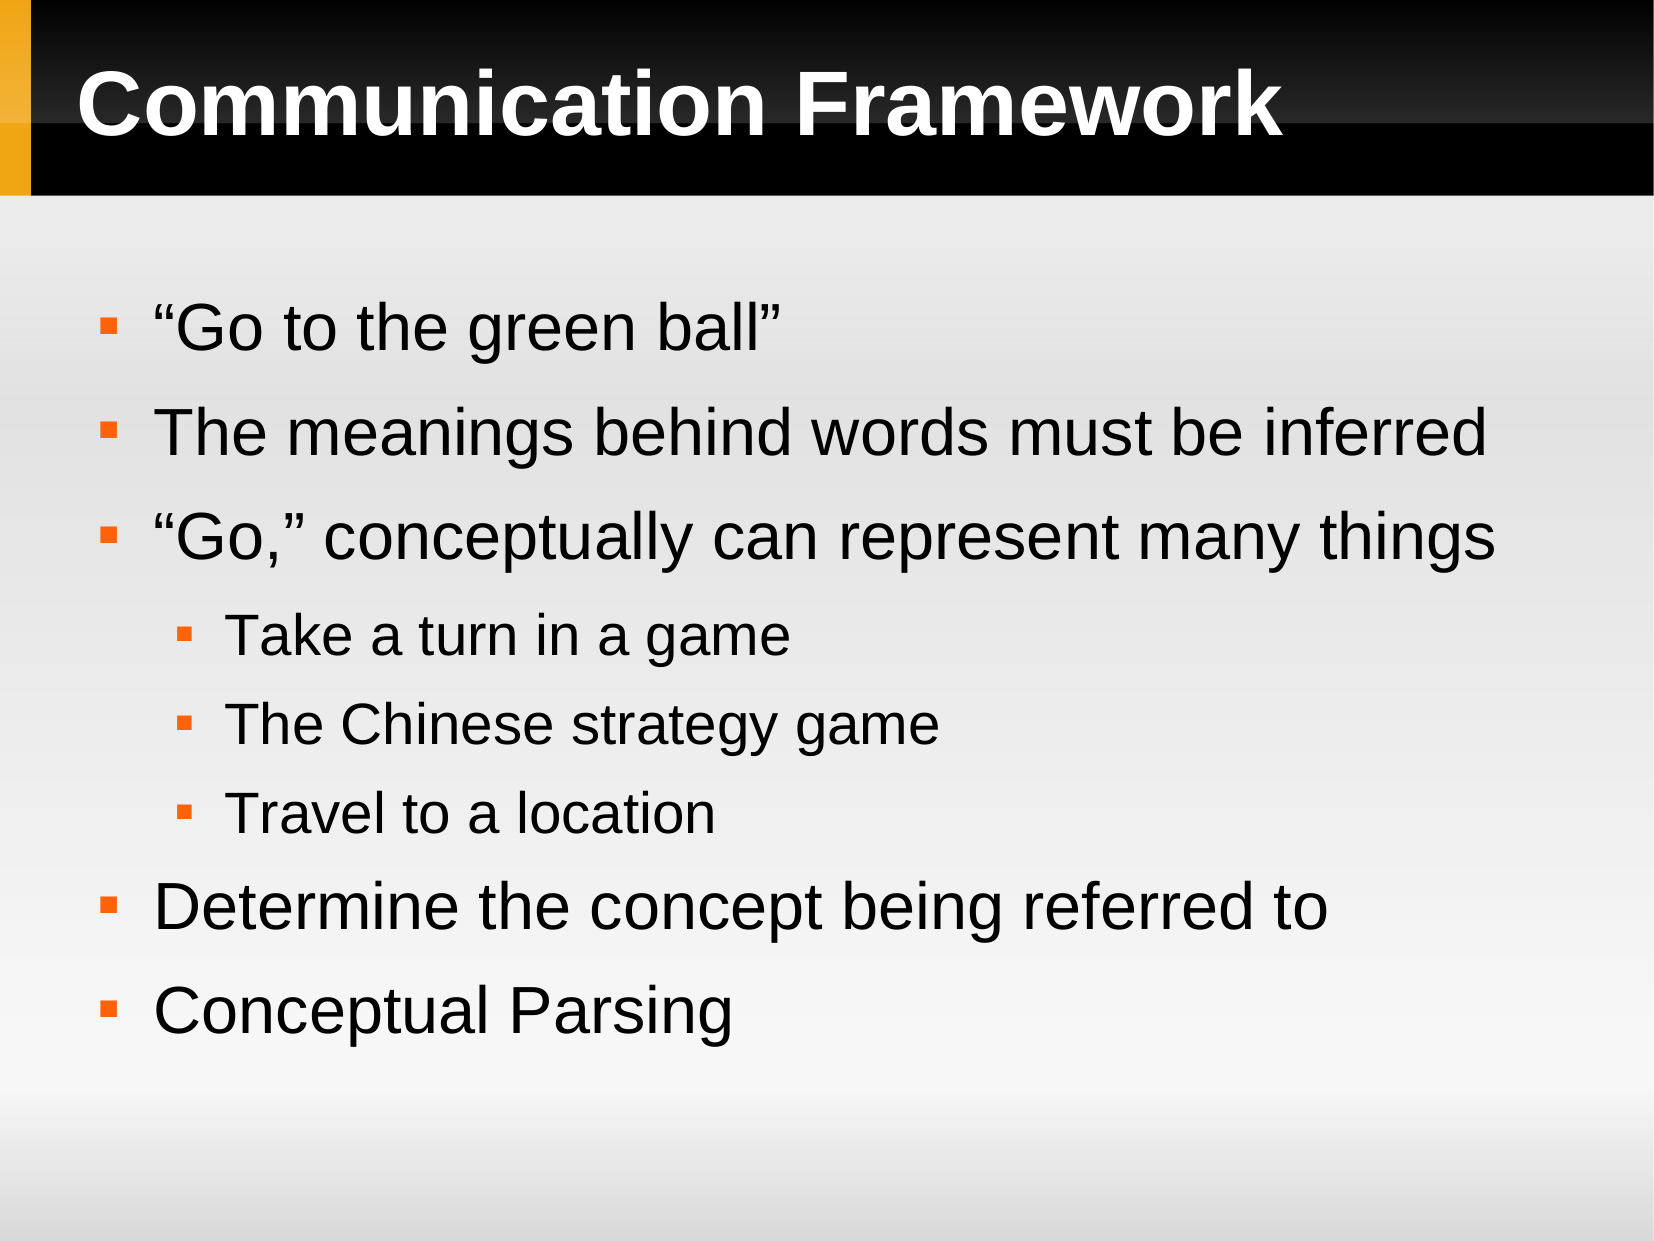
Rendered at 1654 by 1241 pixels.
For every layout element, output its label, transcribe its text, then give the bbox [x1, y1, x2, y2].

list “Go to the green ball” The meanings behind words must be inferred “Go,” conceptually can represent many things Take a turn in a game The Chinese strategy game Travel to a location Determine the concept being referred to Conceptual Parsing [82, 290, 1571, 1109]
title Communication Framework [76, 0, 1565, 208]
picture [0, 0, 1654, 1241]
